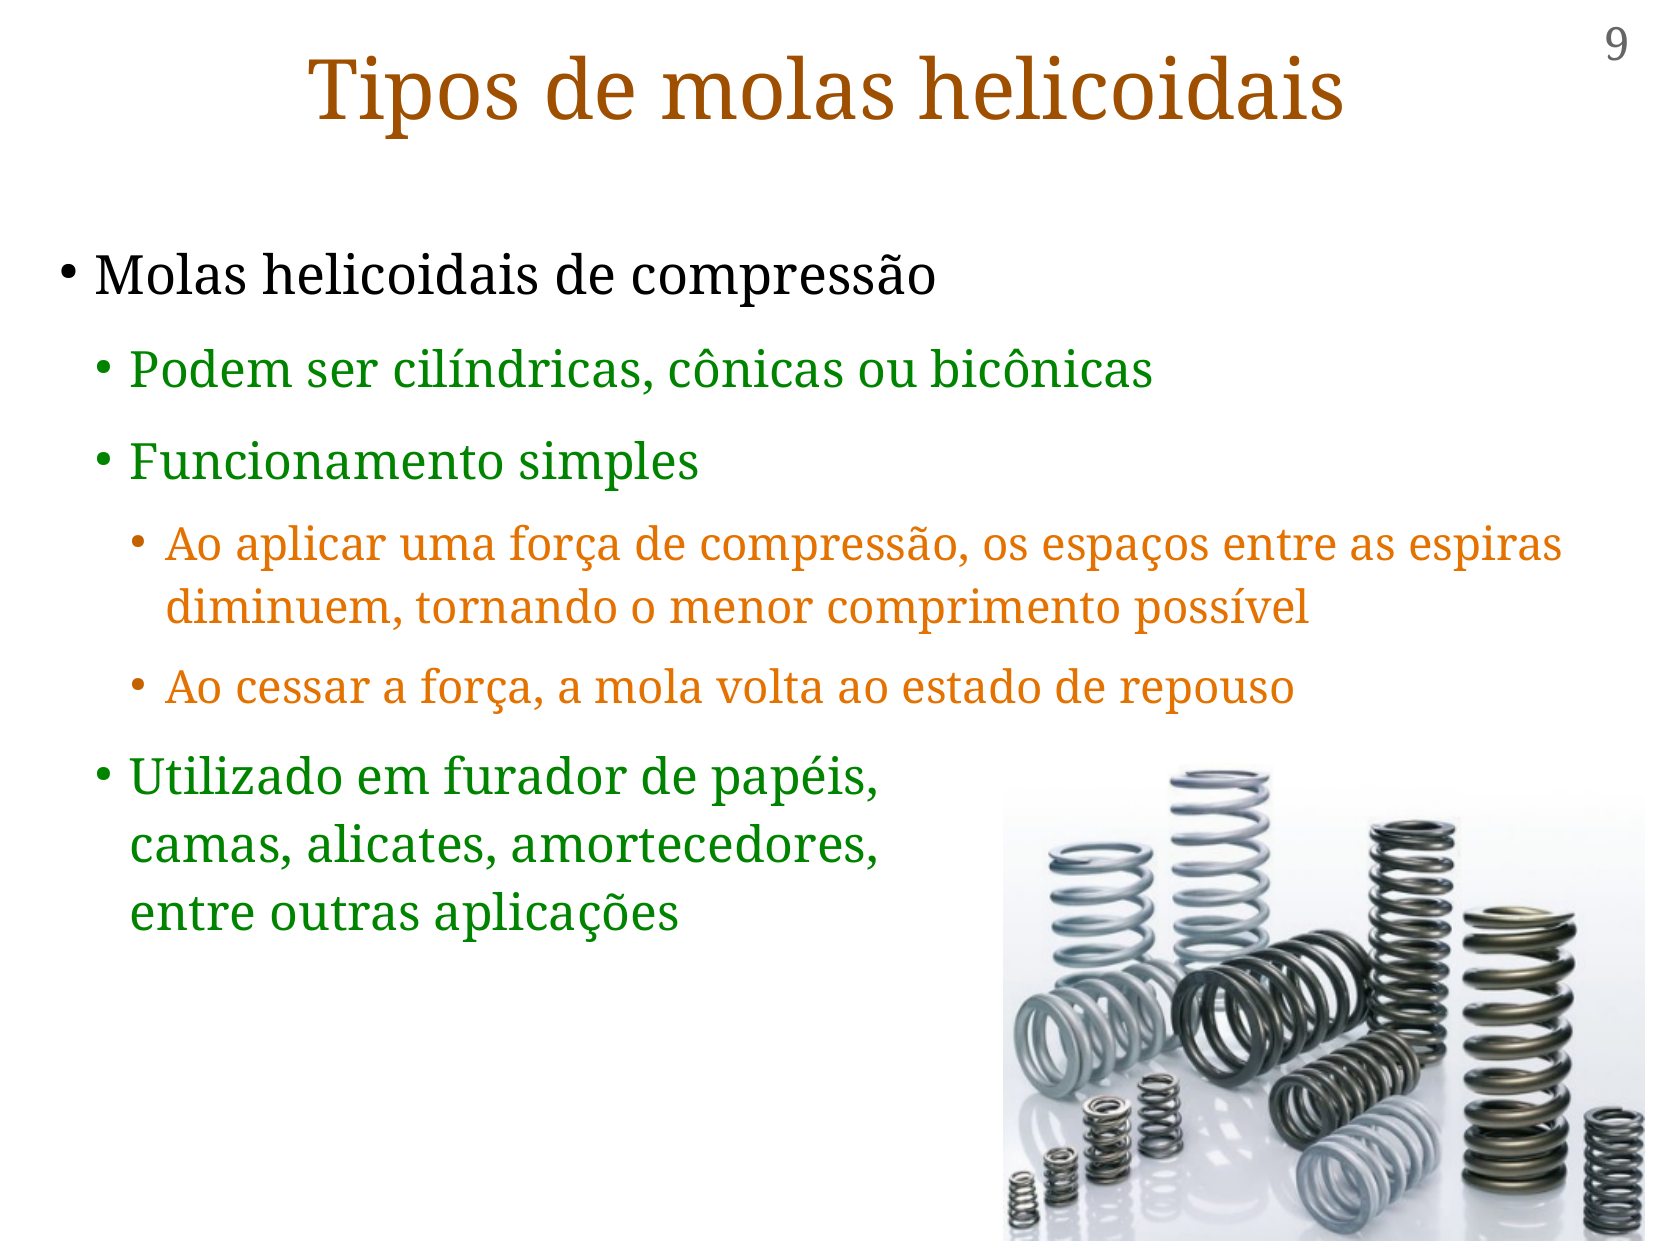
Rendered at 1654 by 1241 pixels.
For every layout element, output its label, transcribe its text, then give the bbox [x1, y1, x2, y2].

list Molas helicoidais de compressão Podem ser cilíndricas, cônicas ou bicônicas Funcionamento simples Ao aplicar uma força de compressão, os espaços entre as espiras diminuem, tornando o menor comprimento possível Ao cessar a força, a mola volta ao estado de repouso Utilizado em furador de papéis, camas, alicates, amortecedores, entre outras aplicações [59, 236, 1595, 1211]
picture [1003, 763, 1645, 1241]
title Tipos de molas helicoidais [59, 29, 1595, 148]
